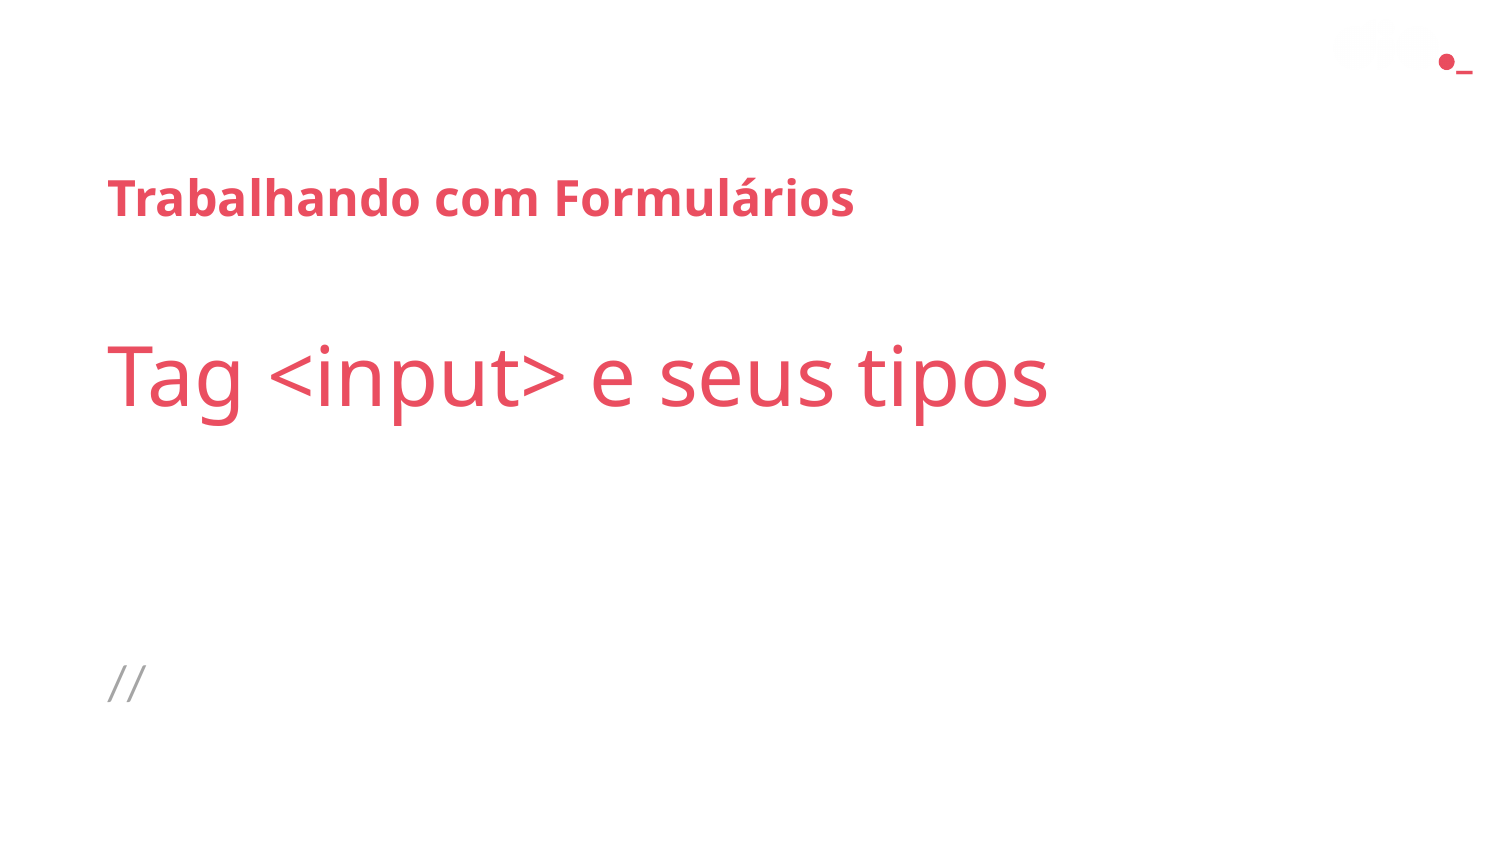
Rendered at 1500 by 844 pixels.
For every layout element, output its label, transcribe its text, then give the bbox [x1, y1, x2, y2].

picture [1333, 19, 1473, 75]
text_box Trabalhando com Formulários [92, 142, 1309, 223]
text_box // [92, 635, 1309, 701]
text_box Tag <input> e seus tipos [92, 292, 1309, 558]
